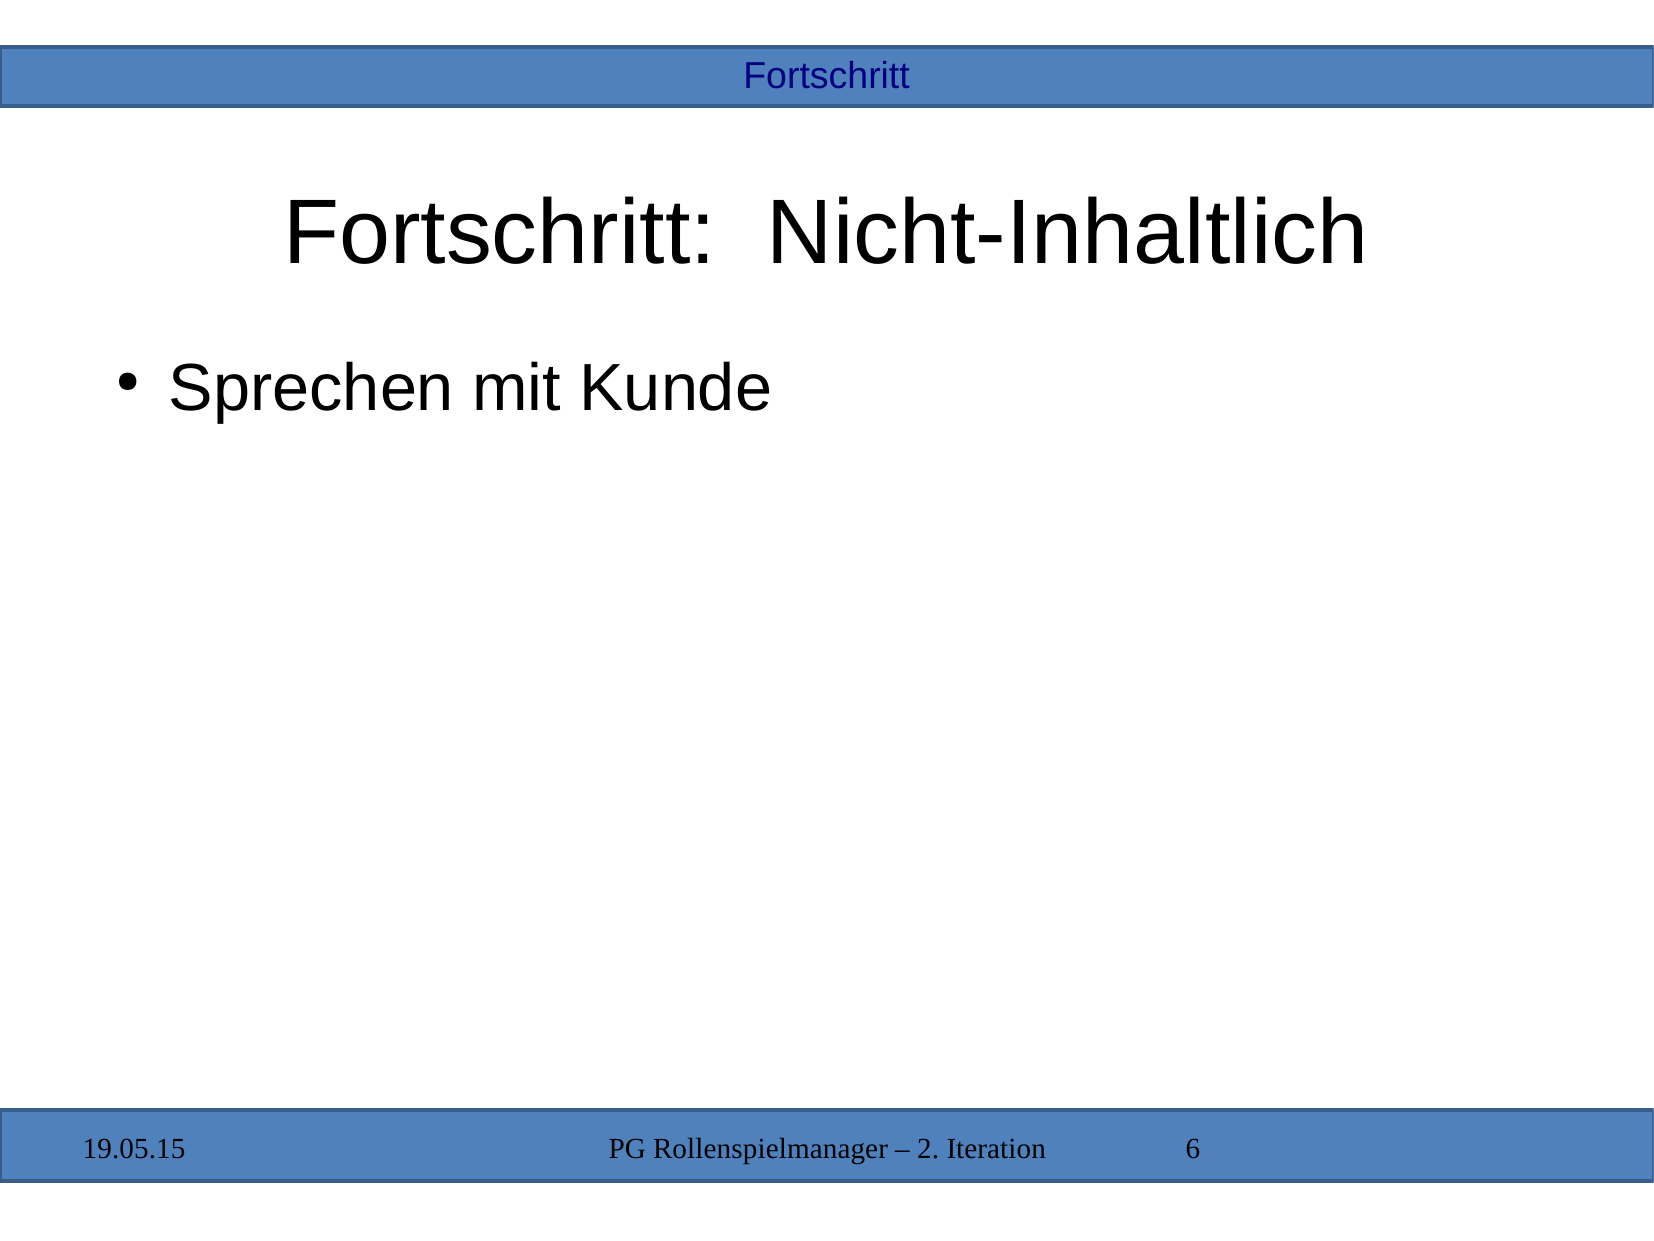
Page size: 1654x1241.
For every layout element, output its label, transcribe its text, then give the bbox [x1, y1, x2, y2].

text_box PG Rollenspielmanager – 2. Iteration [565, 1129, 1090, 1216]
text_box Fortschritt [0, 47, 1654, 105]
title Fortschritt: Nicht-Inhaltlich [82, 171, 1571, 283]
text_box 19.05.15 [82, 1129, 468, 1216]
list Sprechen mit Kunde [80, 343, 1536, 1063]
text_box [1185, 1129, 1571, 1216]
